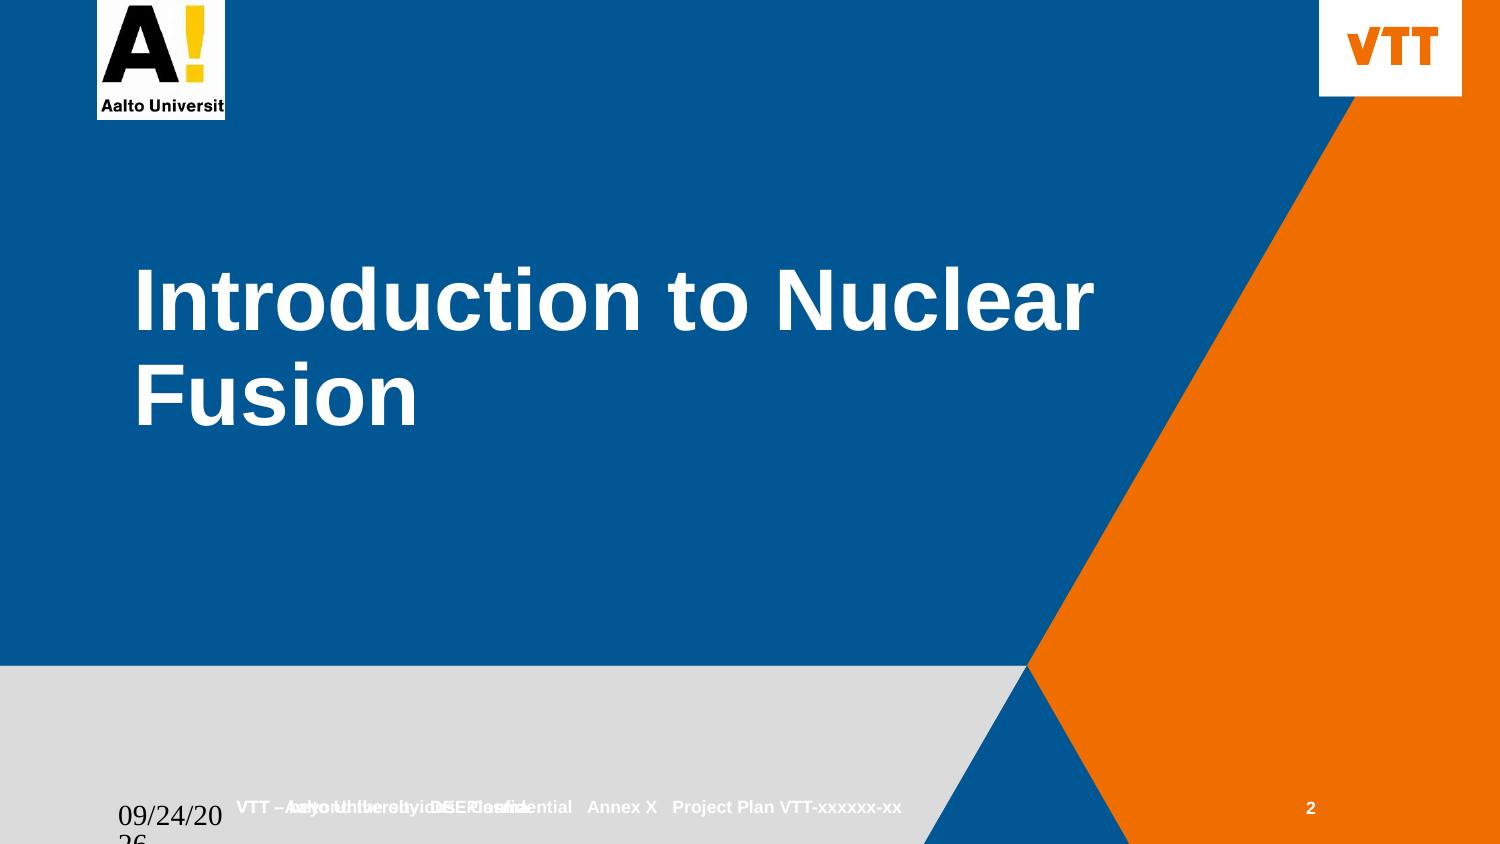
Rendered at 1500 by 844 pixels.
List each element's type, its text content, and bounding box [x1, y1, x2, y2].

title Introduction to Nuclear Fusion [133, 255, 1126, 492]
footer VTT – beyond the obvious Confidential Annex X Project Plan VTT-xxxxxx-xx [236, 796, 1341, 844]
picture [97, 0, 225, 120]
